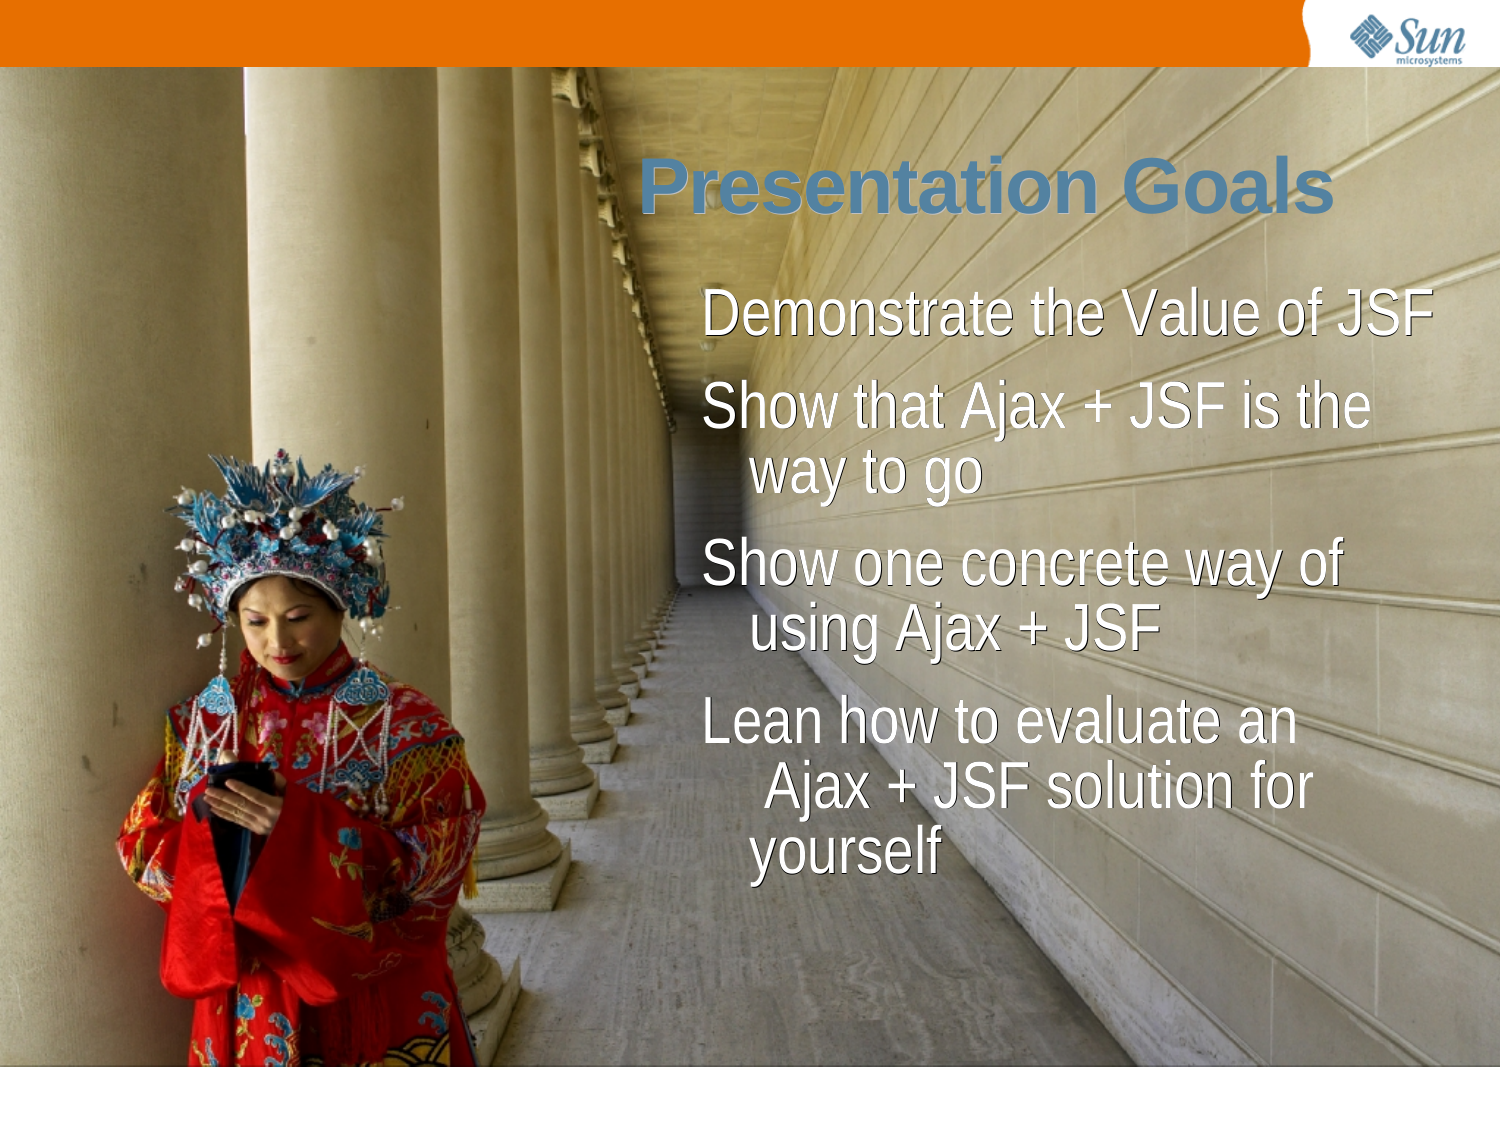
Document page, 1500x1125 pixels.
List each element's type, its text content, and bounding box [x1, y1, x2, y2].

picture [0, 0, 1500, 1067]
title Presentation Goals [637, 149, 1500, 255]
list Demonstrate the Value of JSF Show that Ajax + JSF is the way to go Show one concrete way of using Ajax + JSF Lean how to evaluate an Ajax + JSF solution for yourself [682, 283, 1478, 1043]
